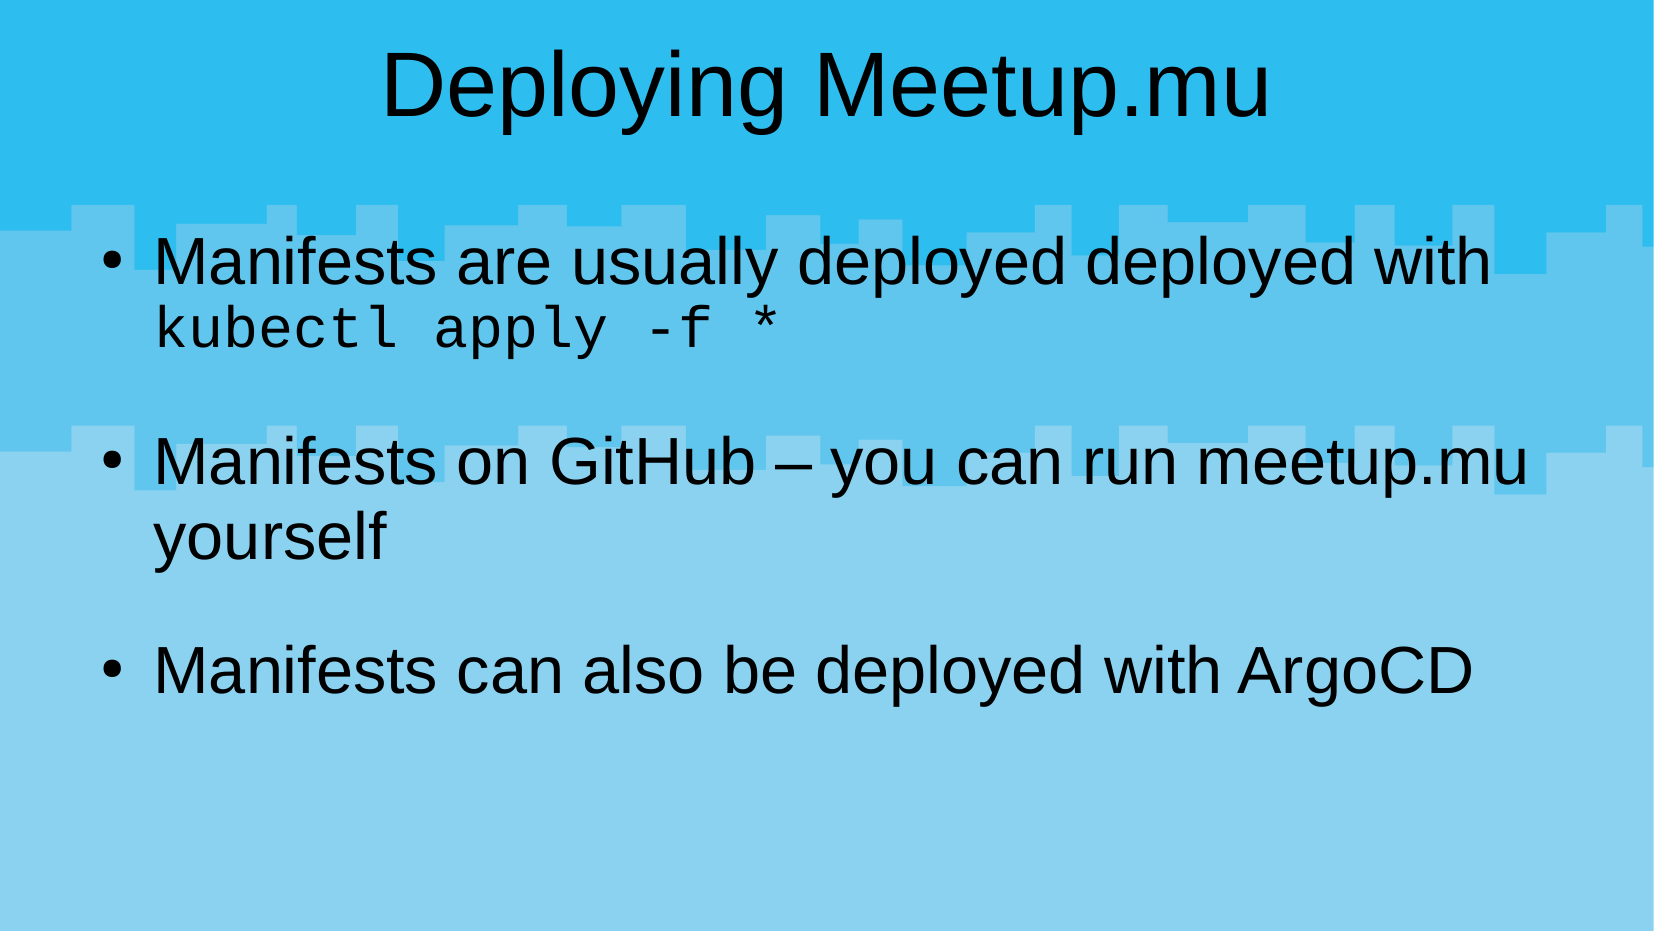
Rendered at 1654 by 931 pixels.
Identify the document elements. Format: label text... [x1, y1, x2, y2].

list Manifests are usually deployed deployed with kubectl apply -f * Manifests on GitHub – you can run meetup.mu yourself Manifests can also be deployed with ArgoCD [82, 224, 1571, 875]
picture [0, 0, 1654, 931]
title Deploying Meetup.mu [82, 7, 1571, 163]
